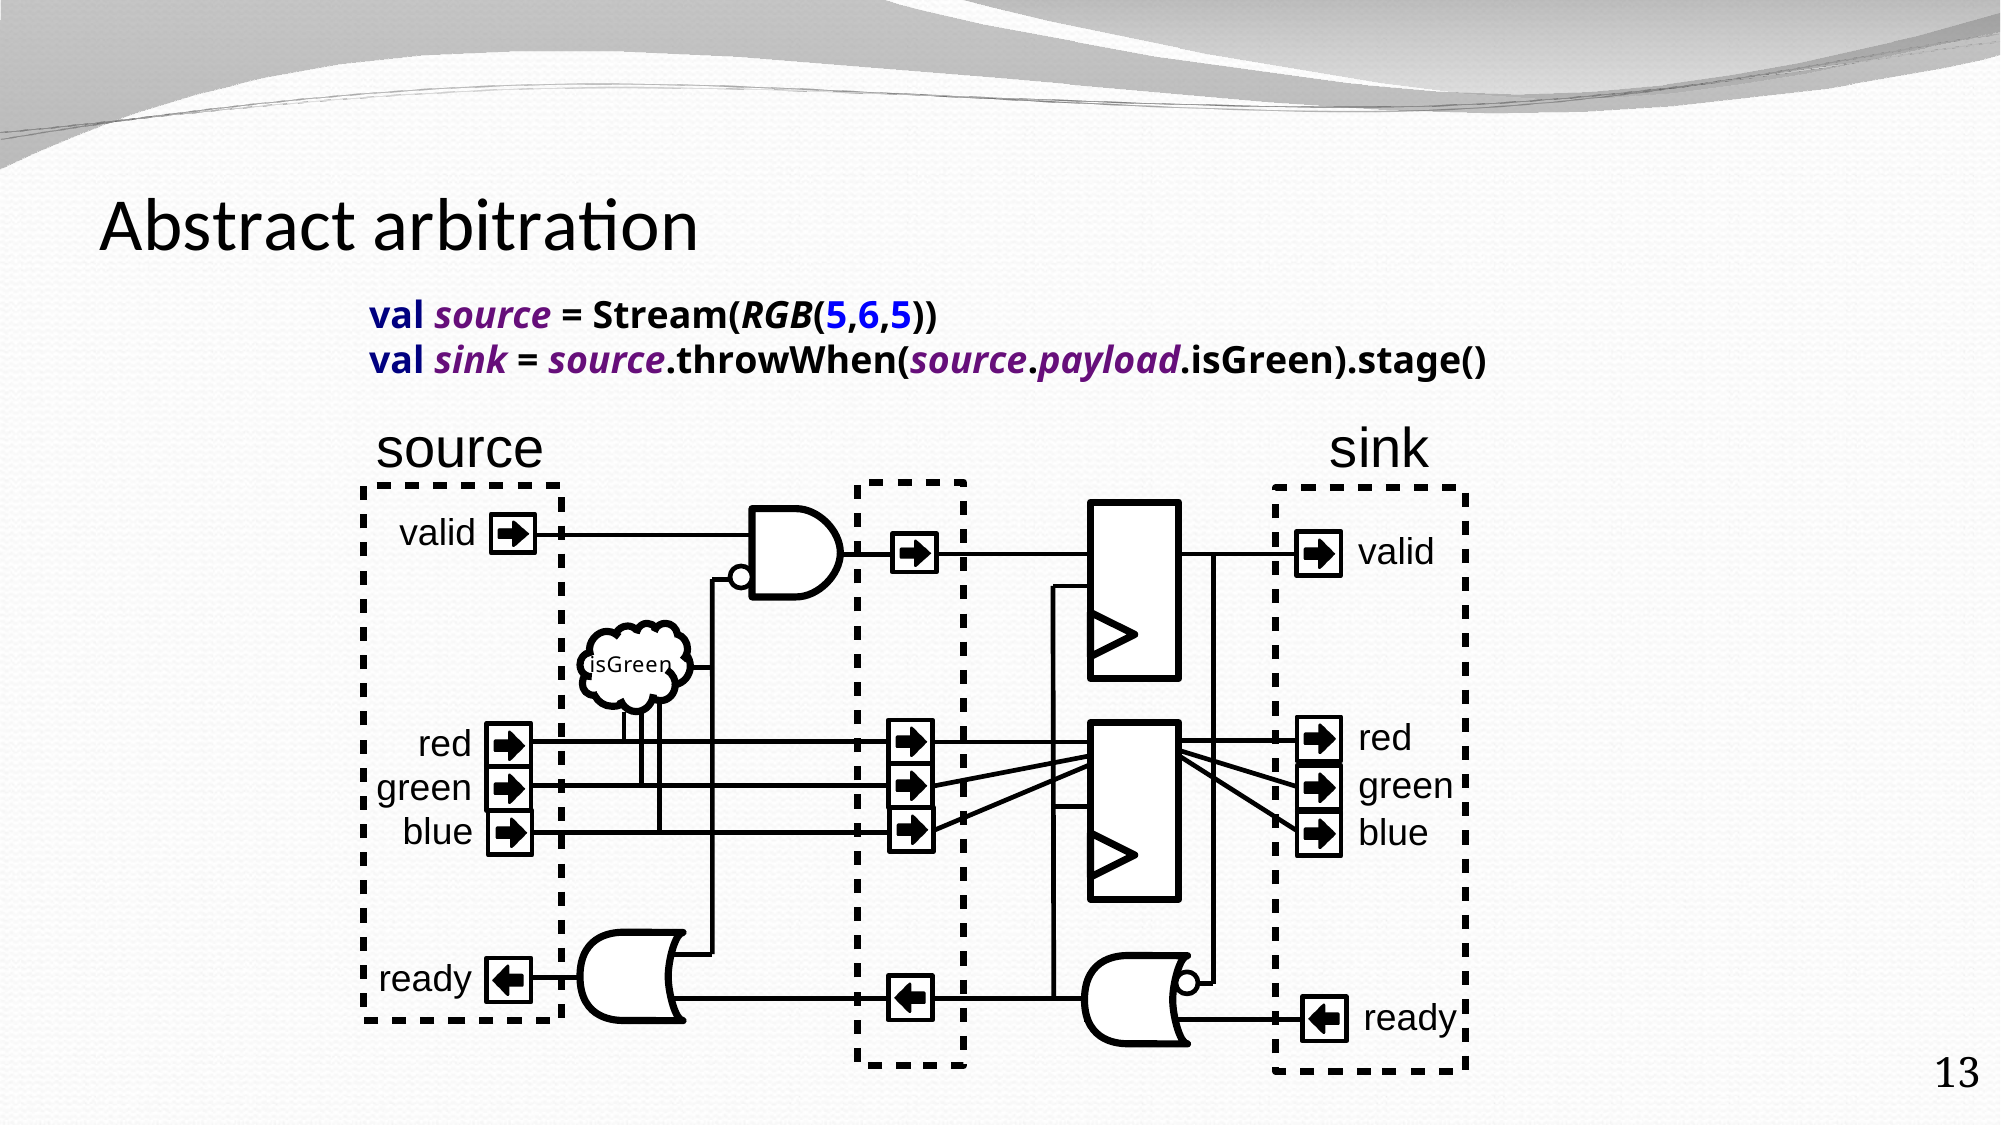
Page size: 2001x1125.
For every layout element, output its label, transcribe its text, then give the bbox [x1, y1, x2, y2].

text_box <numéro> [1813, 1042, 1981, 1103]
title Abstract arbitration [99, 78, 1985, 266]
picture [0, 0, 2001, 1125]
text_box val source = Stream(RGB(5,6,5)) val sink = source.throwWhen(source.payload.isGreen).stage() [354, 283, 1595, 406]
